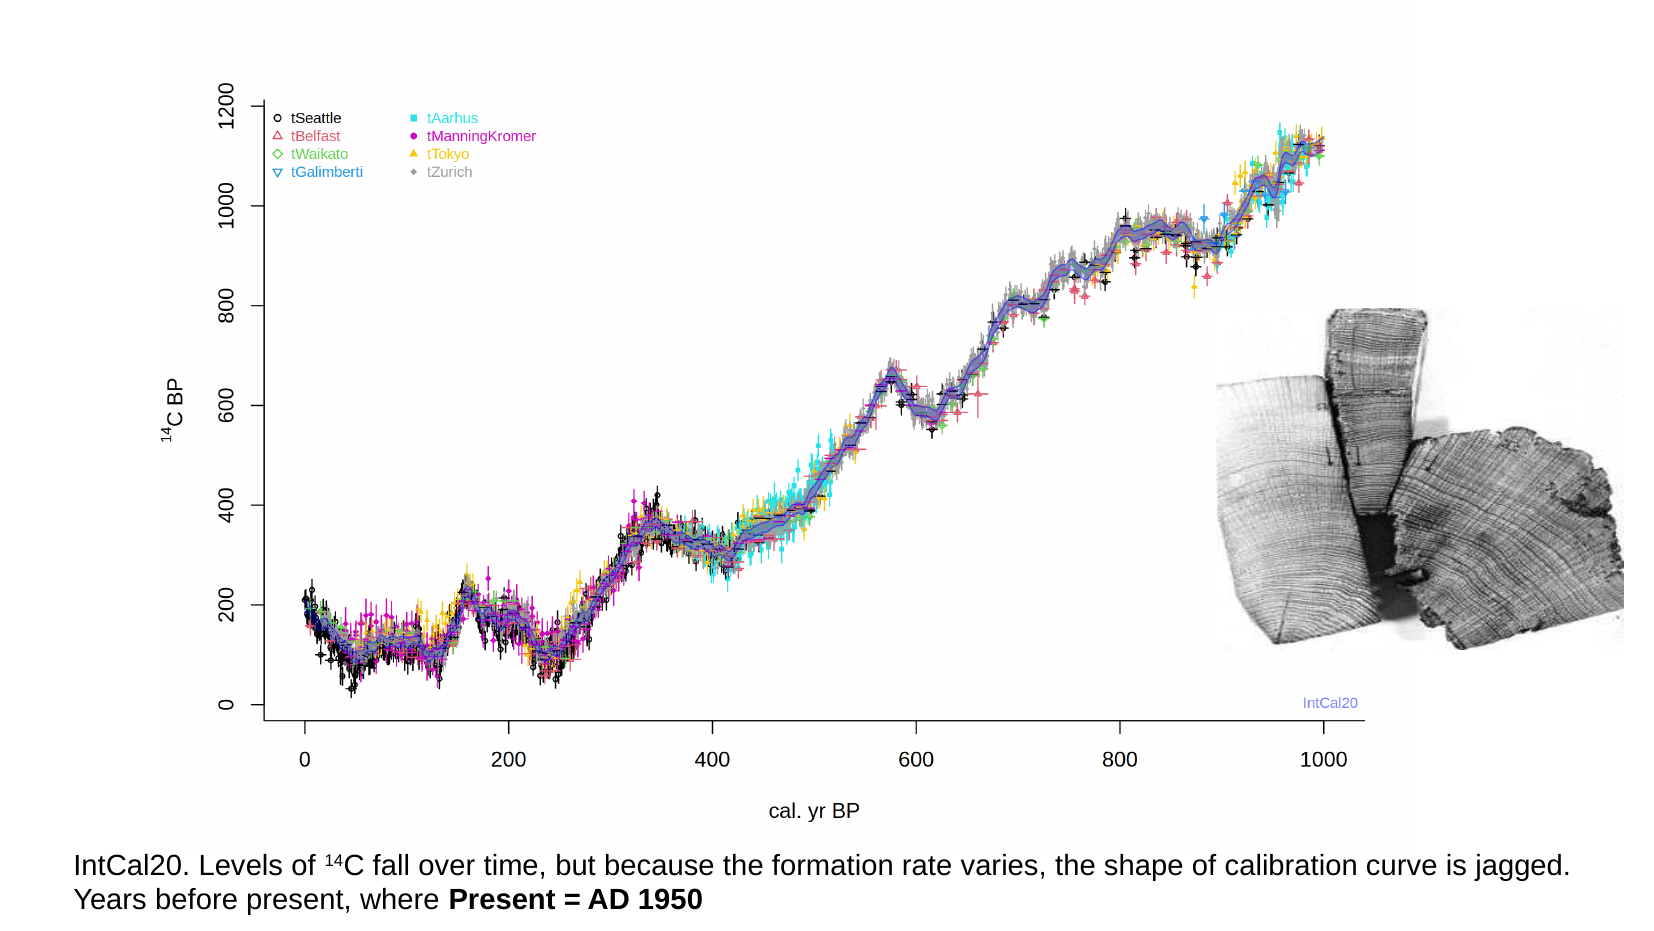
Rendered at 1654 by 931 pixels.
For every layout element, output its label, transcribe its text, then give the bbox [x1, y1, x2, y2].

text_box IntCal20. Levels of 14C fall over time, but because the formation rate varies, the shape of calibration curve is jagged. Years before present, where Present = AD 1950 [58, 838, 1641, 924]
picture [159, 0, 1624, 851]
